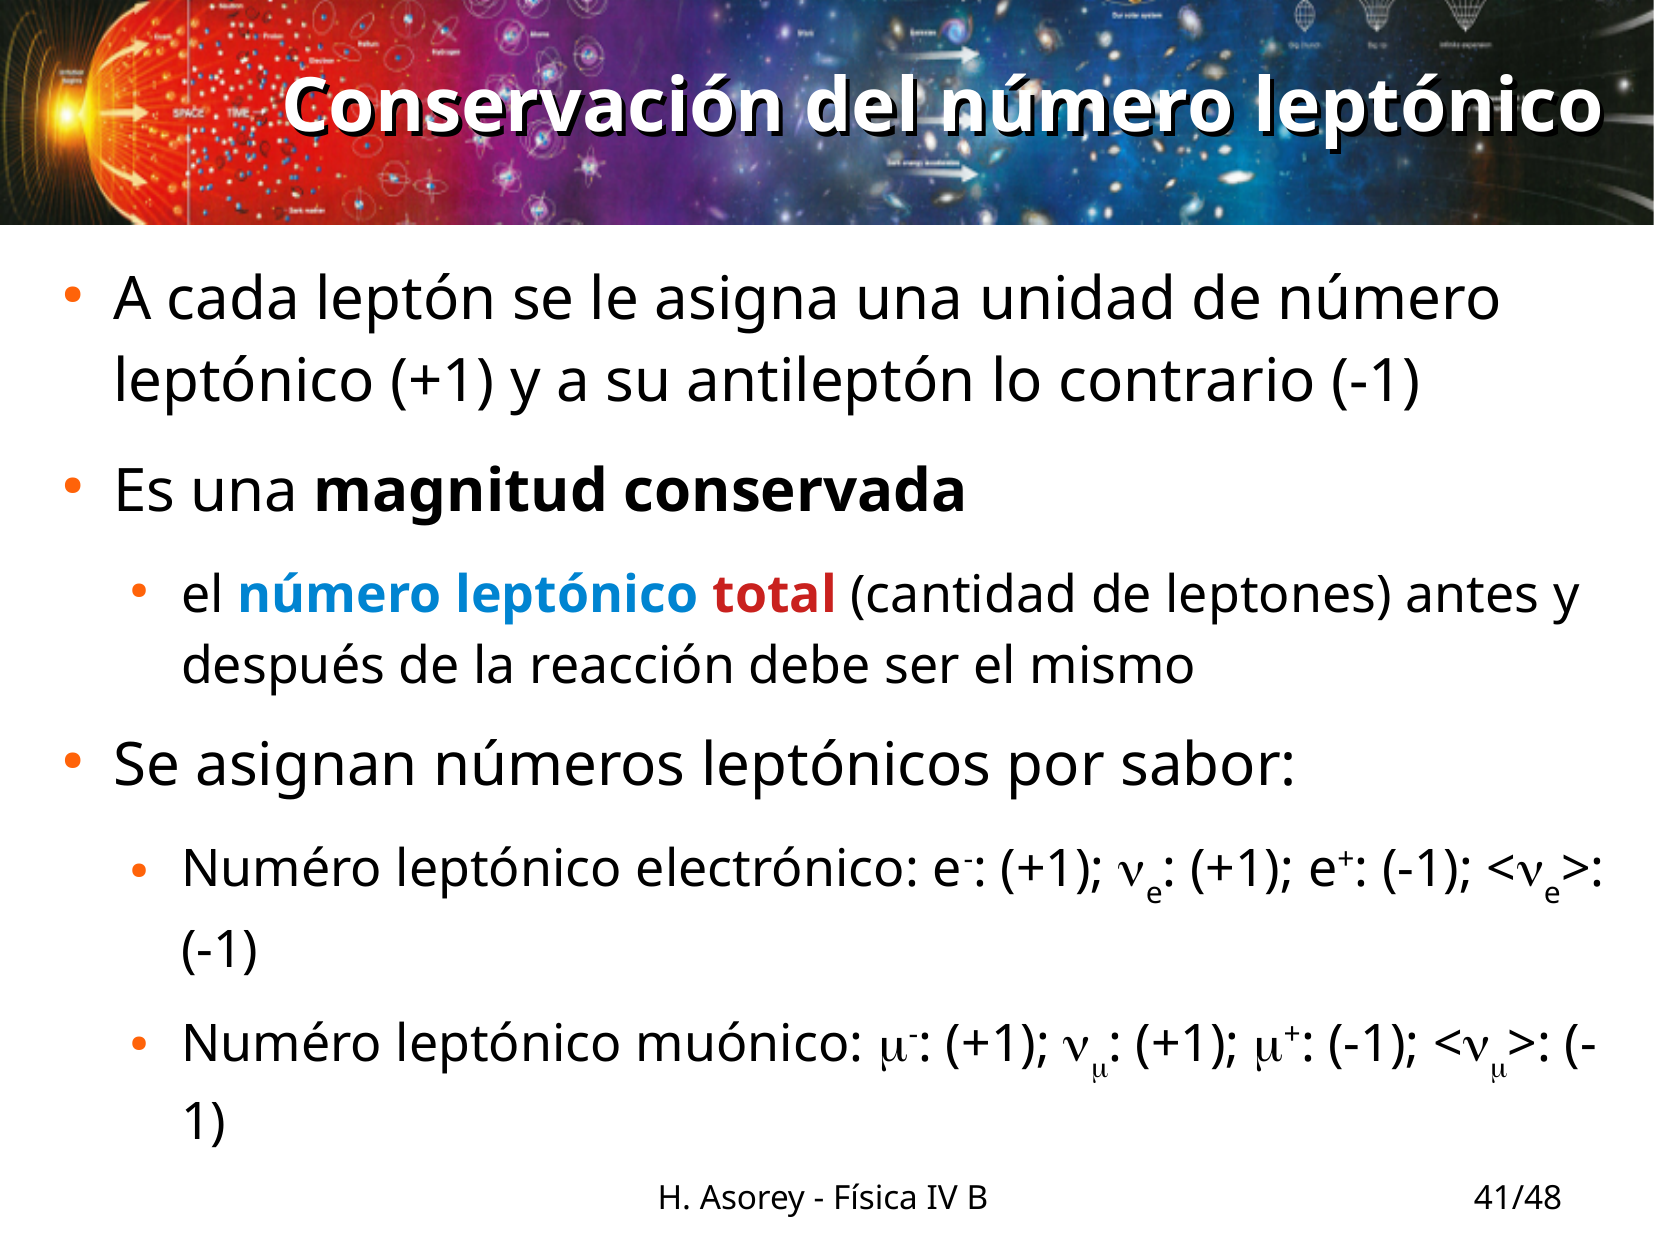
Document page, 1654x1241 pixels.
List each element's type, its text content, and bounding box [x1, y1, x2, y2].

picture [0, 0, 1654, 225]
title Conservación del número leptónico [45, 15, 1606, 191]
list A cada leptón se le asigna una unidad de número leptónico (+1) y a su antileptón lo contrario (-1) Es una magnitud conservada el número leptónico total (cantidad de leptones) antes y después de la reacción debe ser el mismo Se asignan números leptónicos por sabor: Numéro leptónico electrónico: e-: (+1); ne: (+1); e+: (-1); <ne>: (-1) Numéro leptónico muónico: m-: (+1); nm: (+1); m+: (-1); <nm>: (-1) [45, 255, 1606, 1156]
